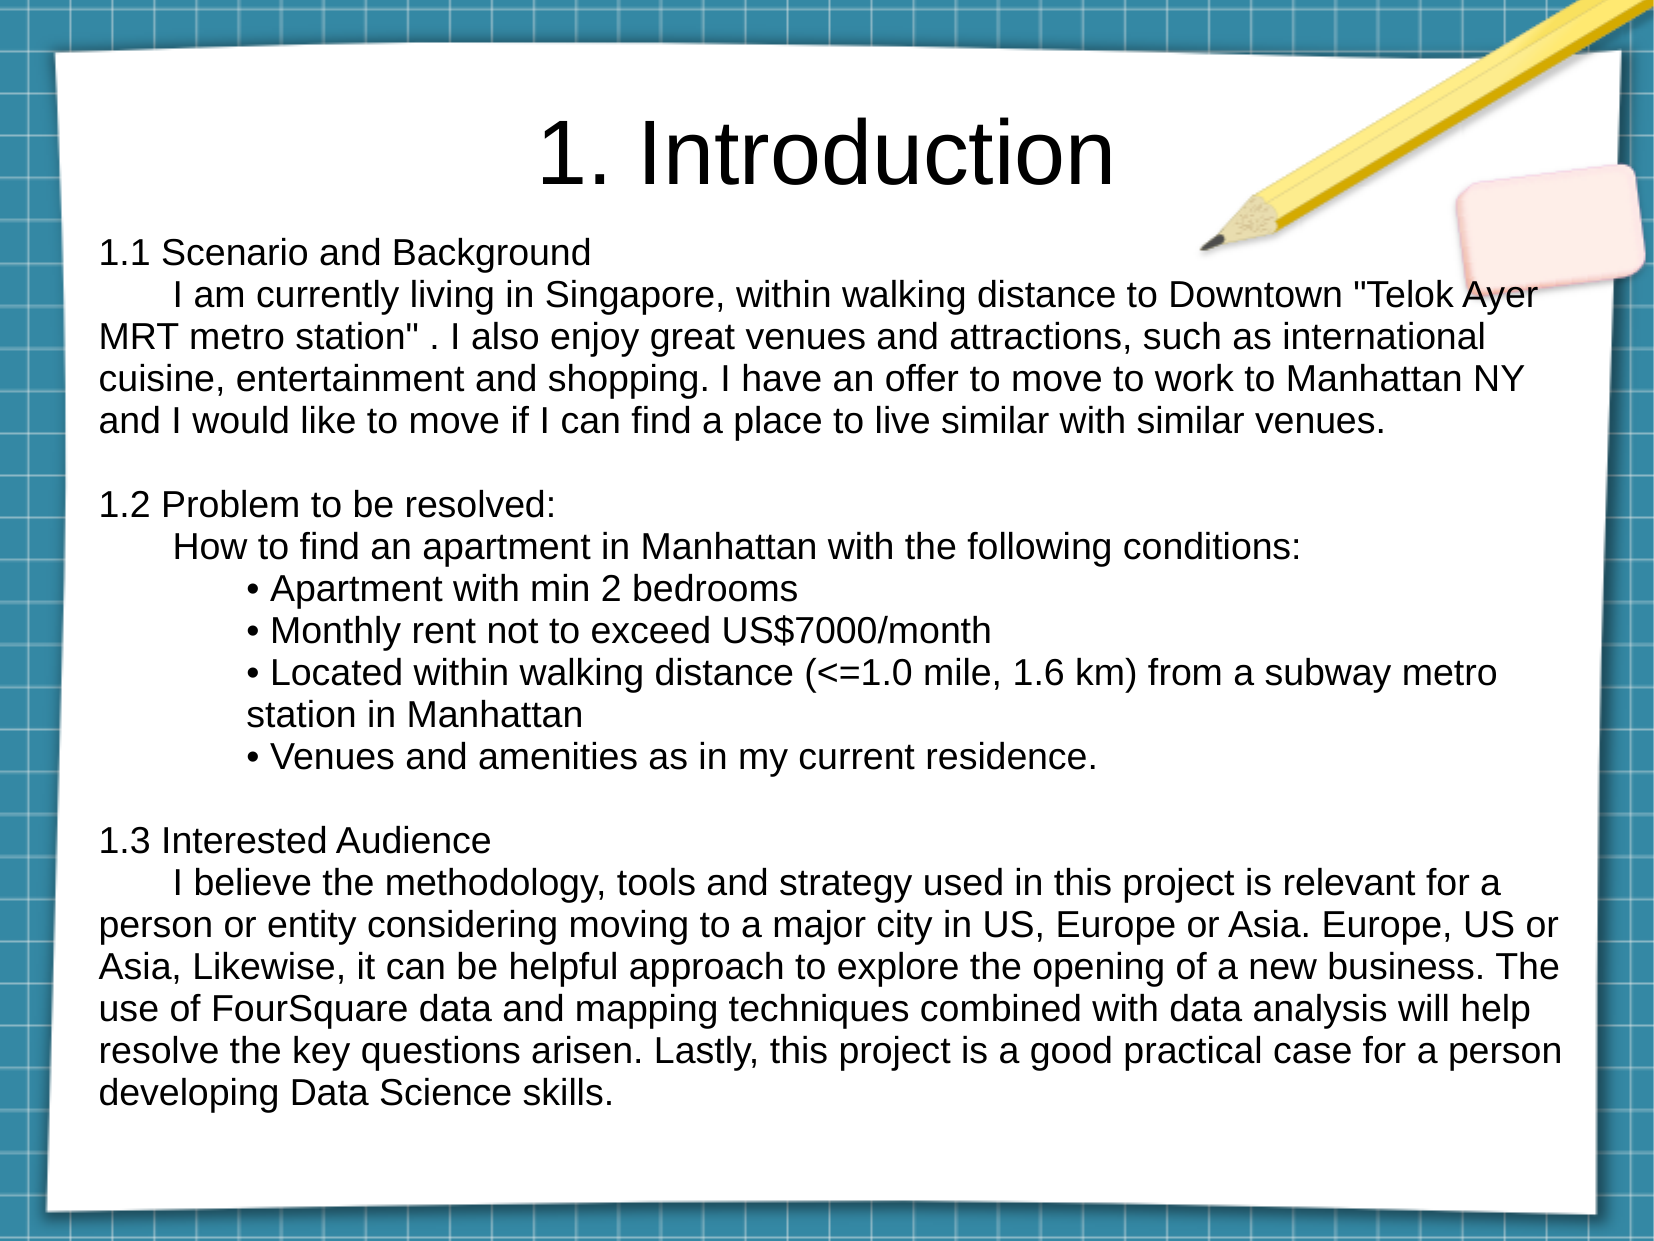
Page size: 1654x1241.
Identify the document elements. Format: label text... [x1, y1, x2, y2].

text_box 1.1 Scenario and Background I am currently living in Singapore, within walking distance to Downtown "Telok Ayer MRT metro station" . I also enjoy great venues and attractions, such as international cuisine, entertainment and shopping. I have an offer to move to work to Manhattan NY and I would like to move if I can find a place to live similar with similar venues. 1.2 Problem to be resolved: How to find an apartment in Manhattan with the following conditions: • Apartment with min 2 bedrooms • Monthly rent not to exceed US$7000/month • Located within walking distance (<=1.0 mile, 1.6 km) from a subway metro station in Manhattan • Venues and amenities as in my current residence. 1.3 Interested Audience I believe the methodology, tools and strategy used in this project is relevant for a person or entity considering moving to a major city in US, Europe or Asia. Europe, US or Asia, Likewise, it can be helpful approach to explore the opening of a new business. The use of FourSquare data and mapping techniques combined with data analysis will help resolve the key questions arisen. Lastly, this project is a good practical case for a person developing Data Science skills. [84, 224, 1578, 1225]
picture [0, 0, 1654, 1241]
title 1. Introduction [82, 49, 1571, 257]
